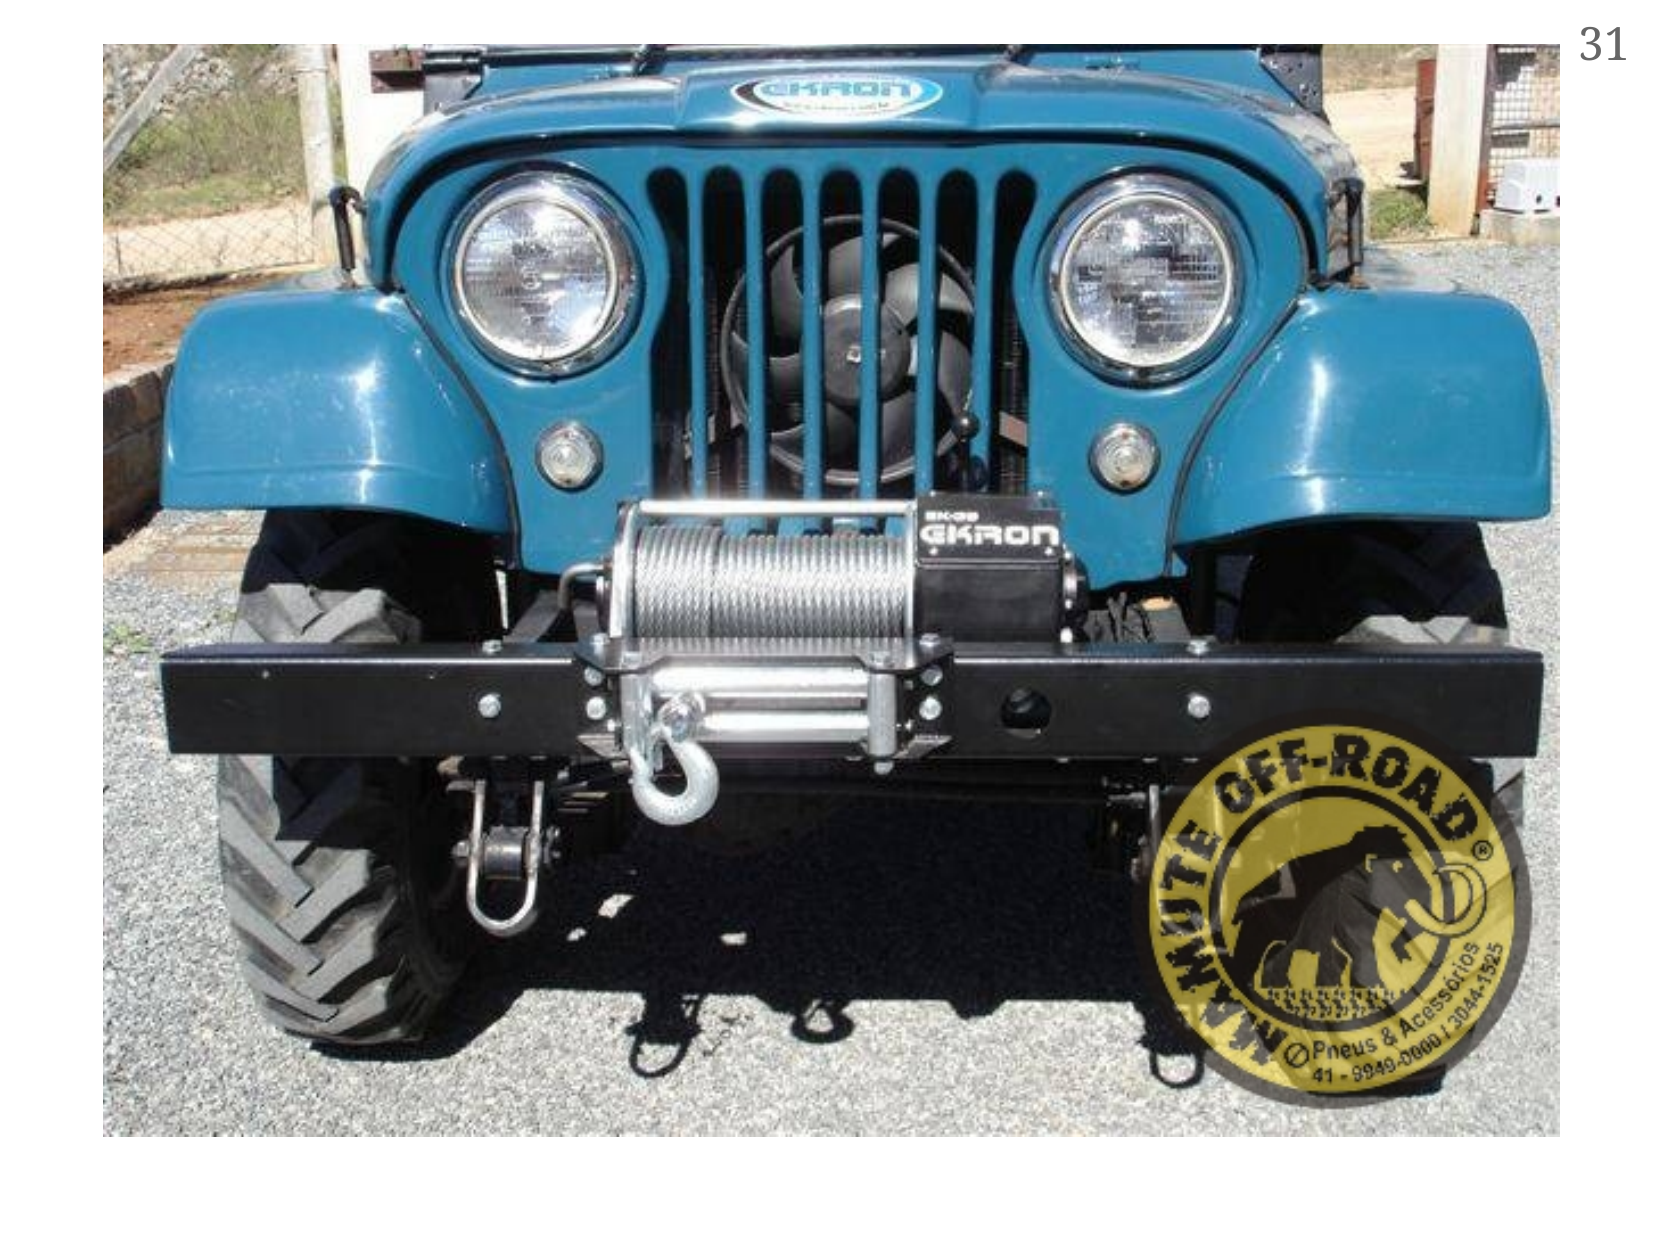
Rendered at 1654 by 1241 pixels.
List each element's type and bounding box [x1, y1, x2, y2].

picture [103, 44, 1560, 1137]
